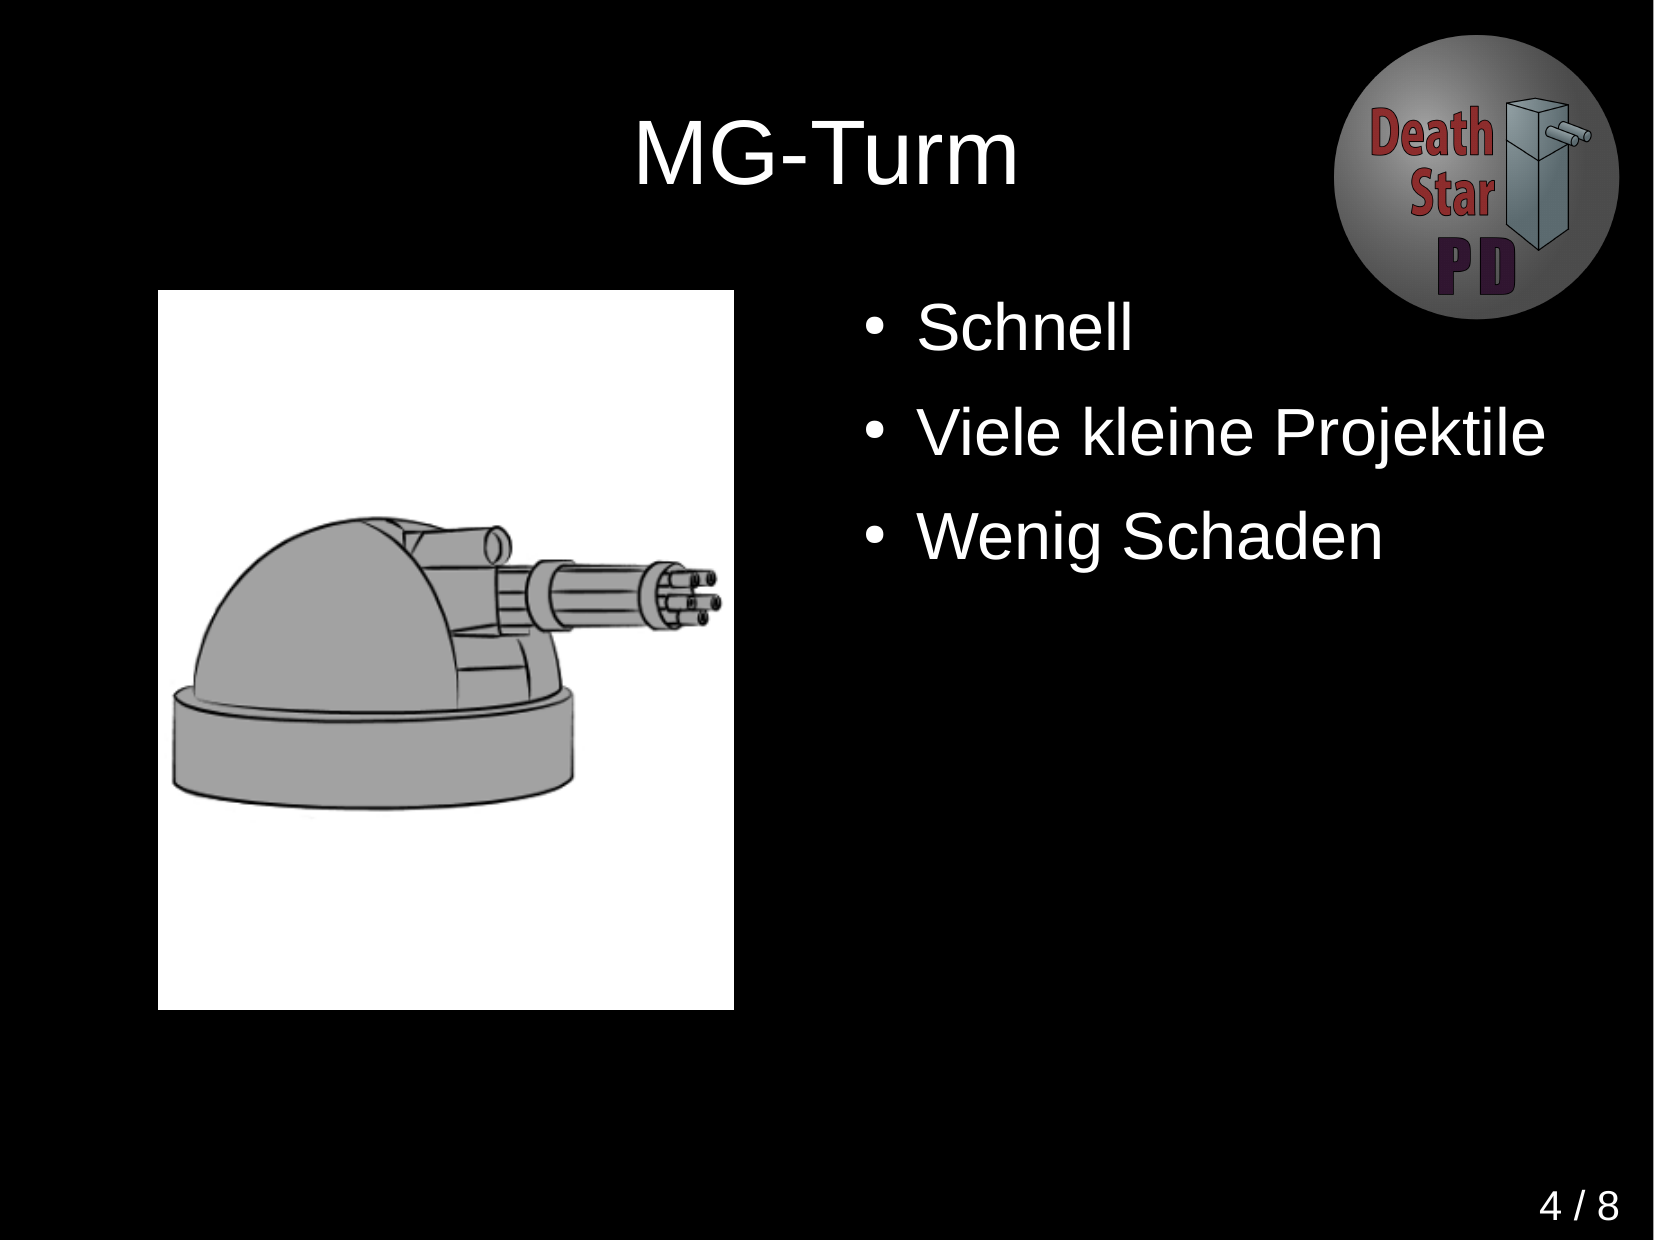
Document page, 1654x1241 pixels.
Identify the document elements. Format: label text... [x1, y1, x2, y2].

list Schnell Viele kleine Projektile Wenig Schaden [845, 290, 1572, 1010]
text_box <number> / 8 [1505, 1175, 1654, 1241]
picture [1328, 29, 1625, 325]
title MG-Turm [82, 49, 1328, 257]
picture [158, 290, 734, 1010]
